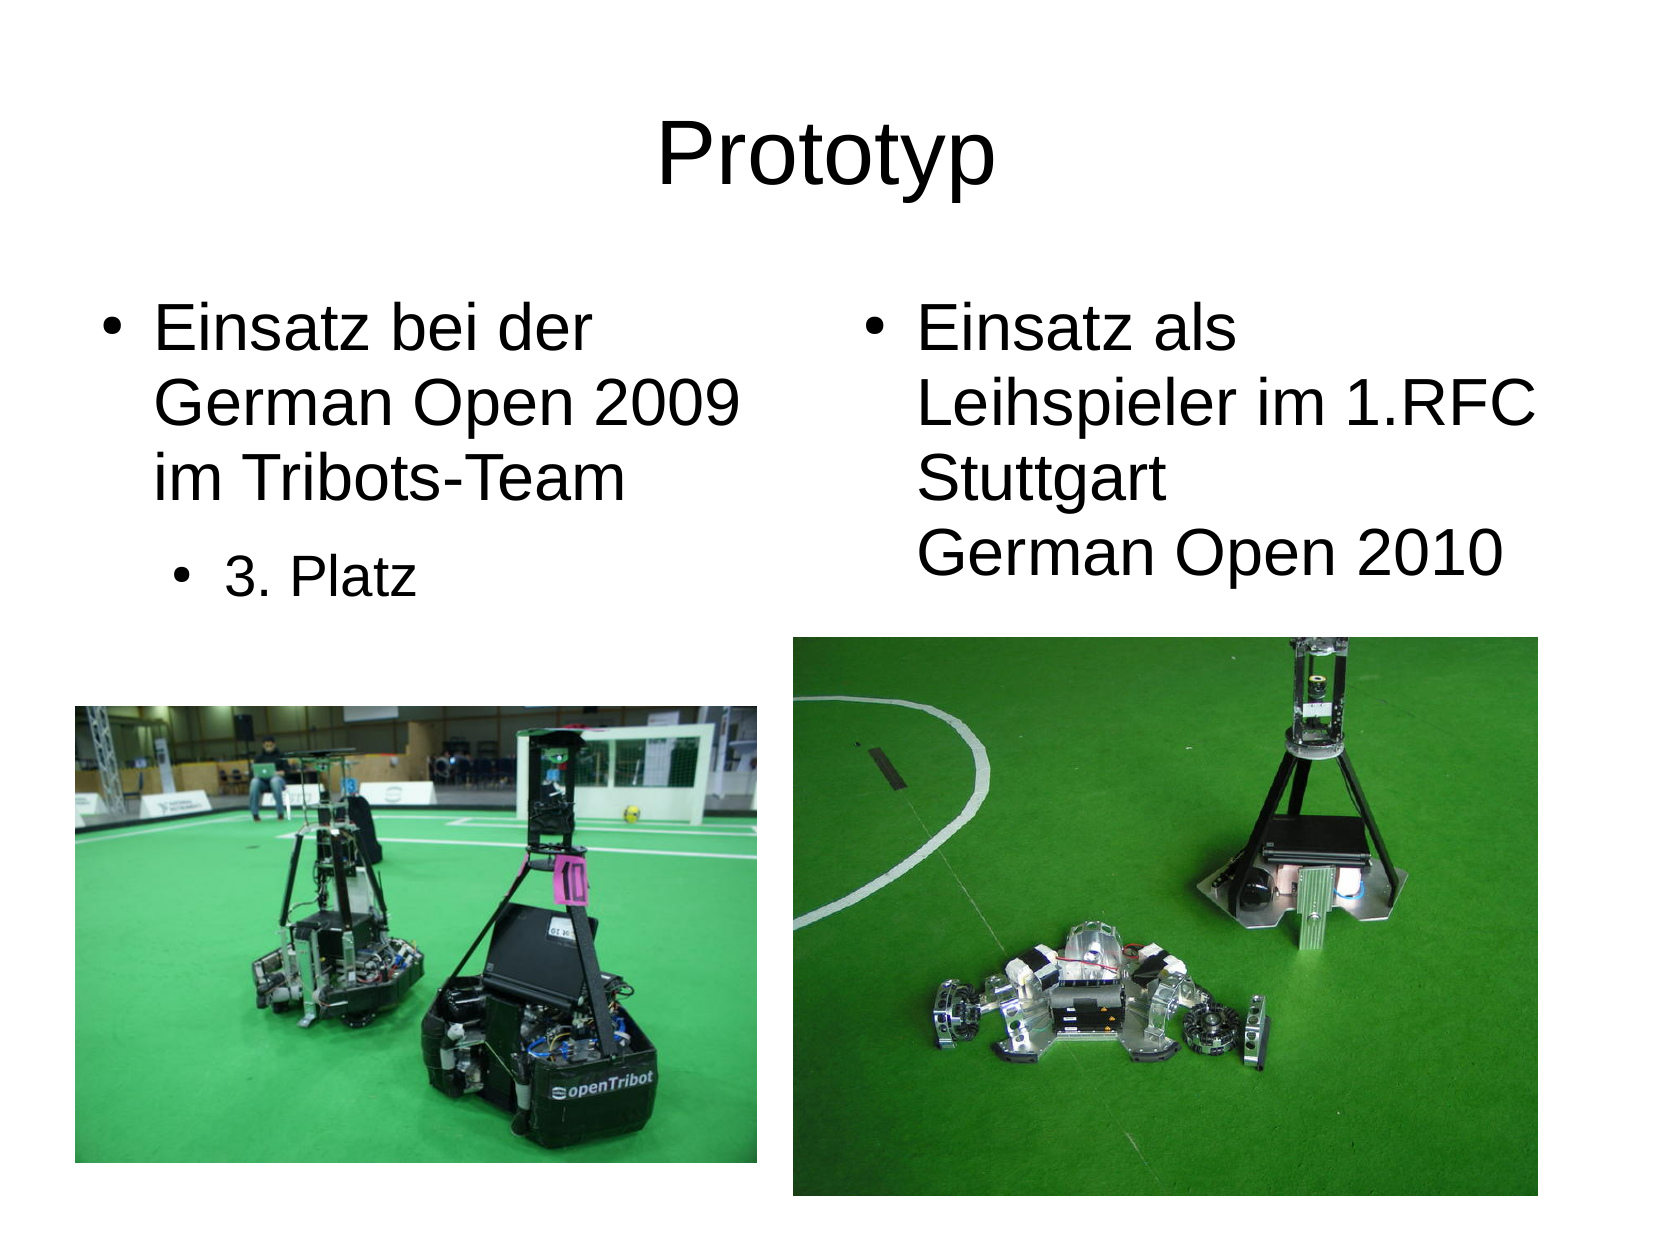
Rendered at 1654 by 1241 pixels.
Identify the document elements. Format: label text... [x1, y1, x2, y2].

picture [75, 706, 757, 1163]
list Einsatz bei der German Open 2009 im Tribots-Team 3. Platz [82, 290, 809, 1109]
title Prototyp [82, 49, 1571, 257]
list Einsatz als Leihspieler im 1.RFC Stuttgart German Open 2010 [845, 290, 1572, 1109]
picture [793, 637, 1538, 1196]
